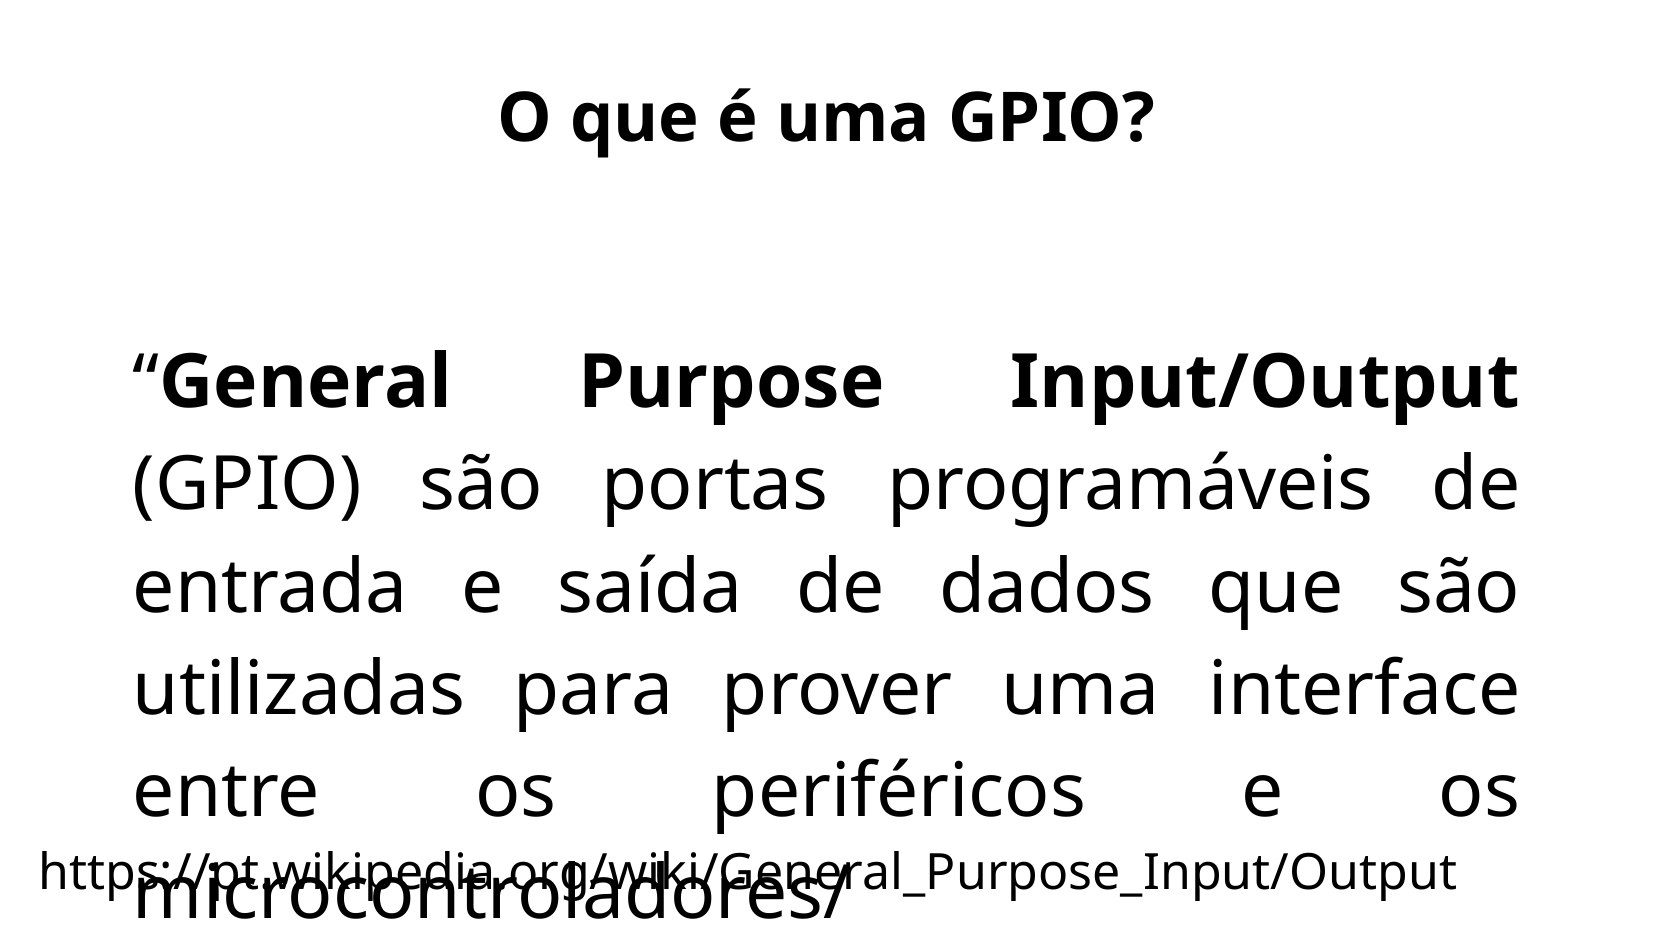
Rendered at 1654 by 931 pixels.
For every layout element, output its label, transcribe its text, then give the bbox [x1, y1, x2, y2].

text_box “General Purpose Input/Output (GPIO) são portas programáveis de entrada e saída de dados que são utilizadas para prover uma interface entre os periféricos e os microcontroladores/microprocessadores.” [118, 319, 1536, 756]
title O que é uma GPIO? [82, 37, 1571, 193]
text_box https://pt.wikipedia.org/wiki/General_Purpose_Input/Output [23, 828, 1583, 898]
